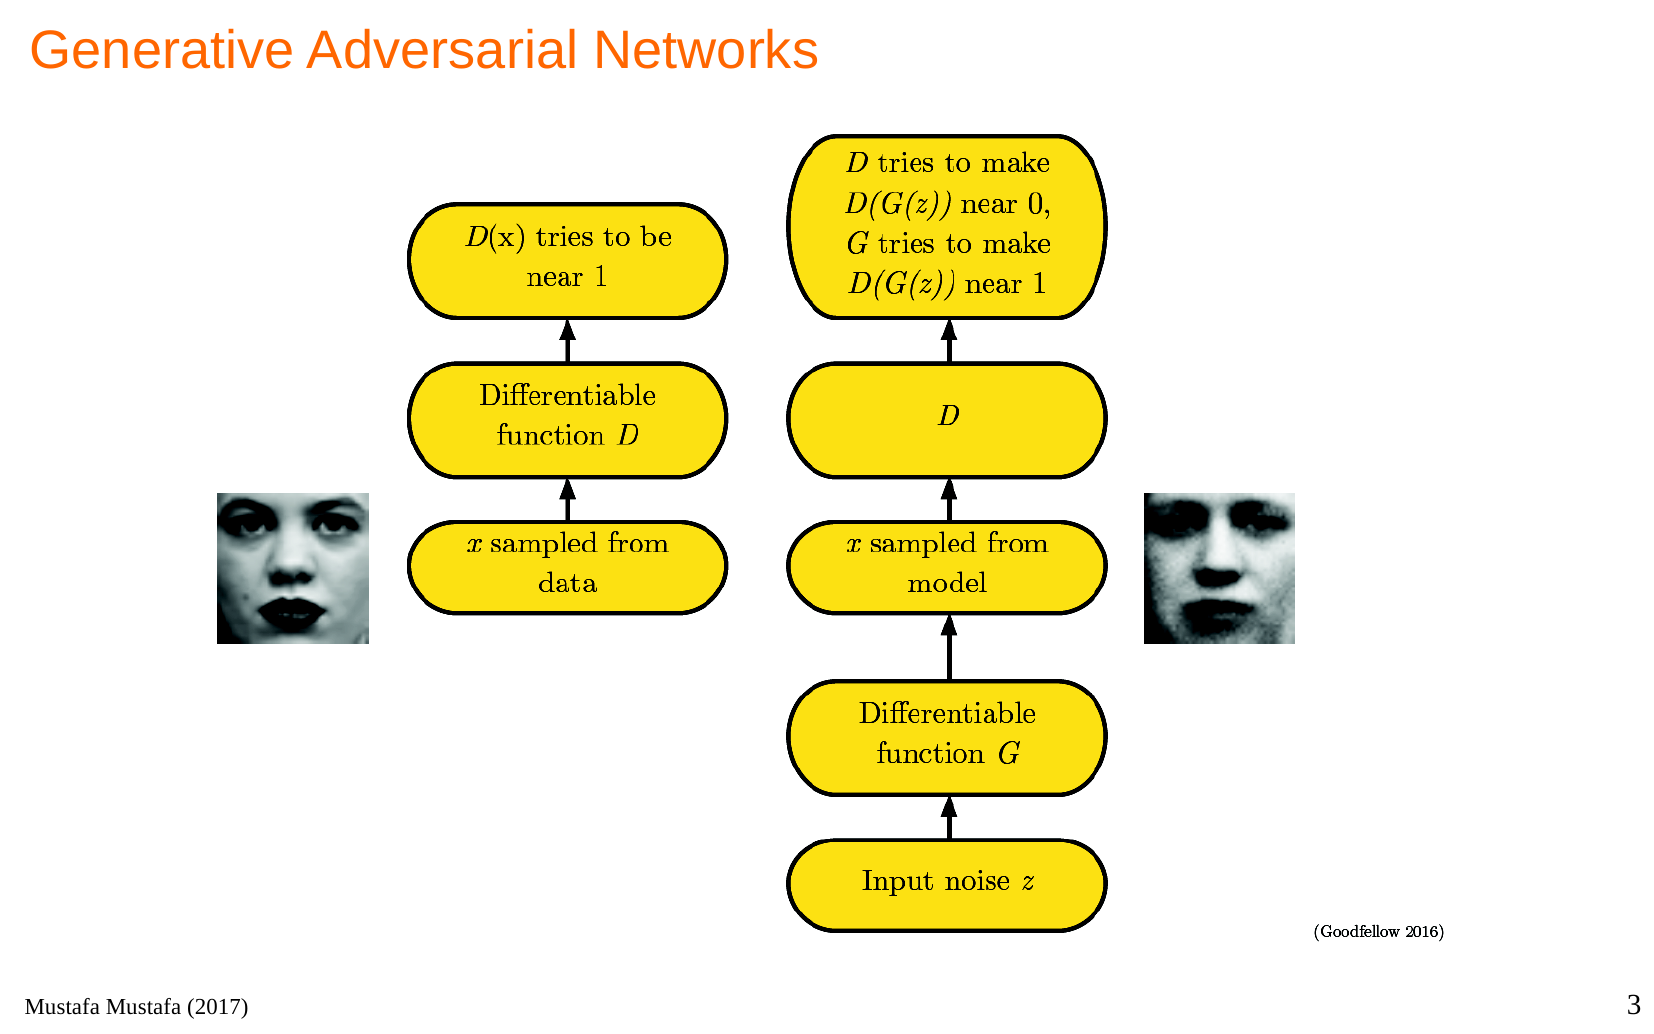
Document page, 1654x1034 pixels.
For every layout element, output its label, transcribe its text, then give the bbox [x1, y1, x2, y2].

title Generative Adversarial Networks [29, 17, 1621, 82]
picture [178, 121, 1447, 947]
